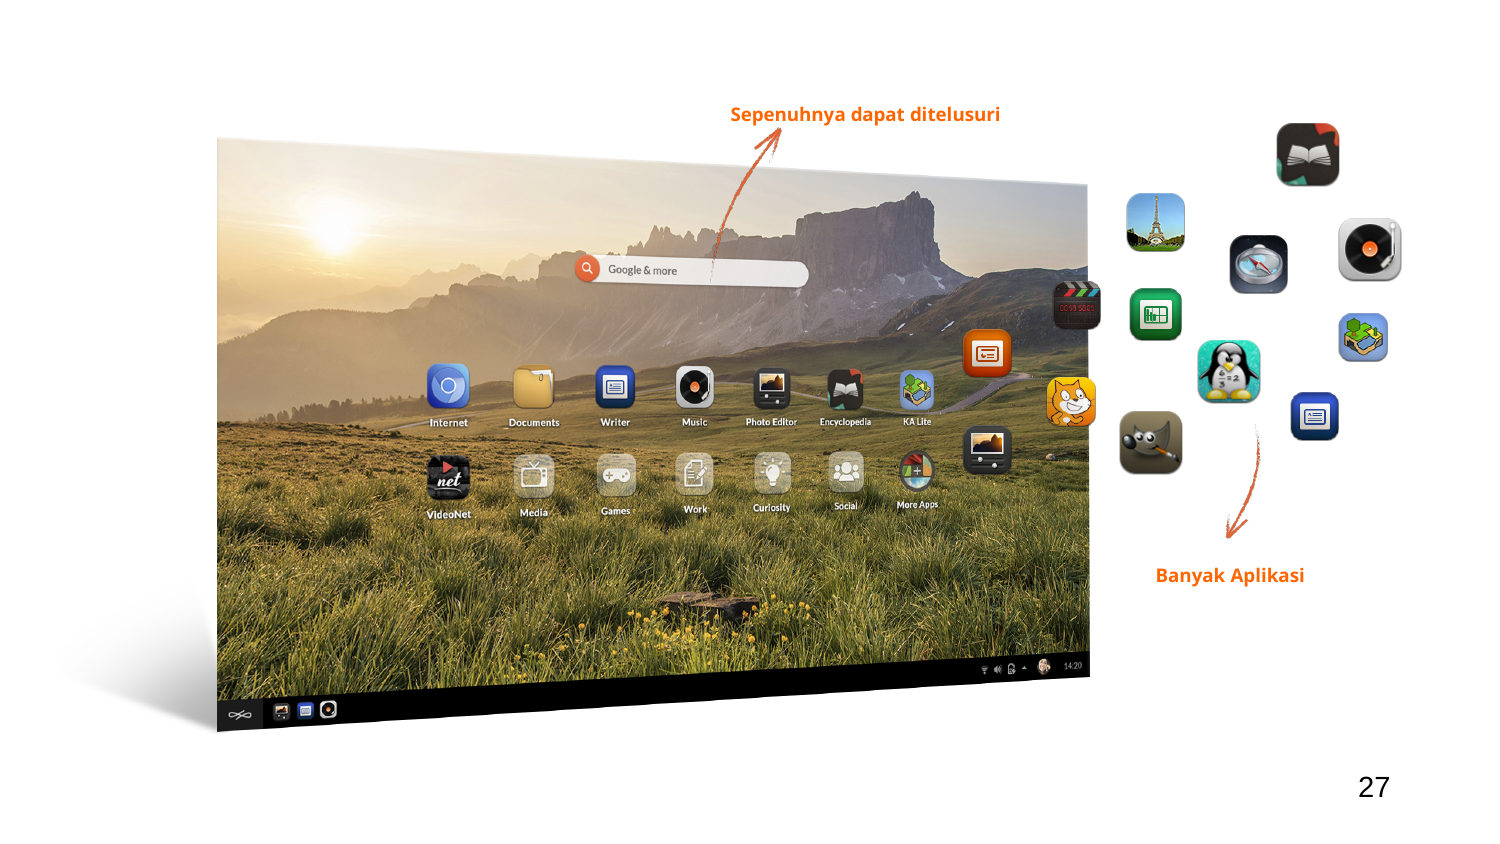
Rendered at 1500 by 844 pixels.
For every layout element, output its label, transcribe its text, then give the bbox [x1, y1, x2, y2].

picture [1338, 218, 1402, 282]
picture [1290, 392, 1339, 441]
text_box Sepenuhnya dapat ditelusuri [715, 84, 1053, 150]
picture [1216, 420, 1267, 539]
picture [1229, 235, 1288, 294]
text_box Banyak Aplikasi [1140, 545, 1343, 636]
picture [61, 104, 1193, 748]
picture [1276, 123, 1340, 187]
picture [1197, 340, 1261, 404]
picture [1338, 313, 1388, 362]
slide_number <number> [1343, 753, 1434, 818]
